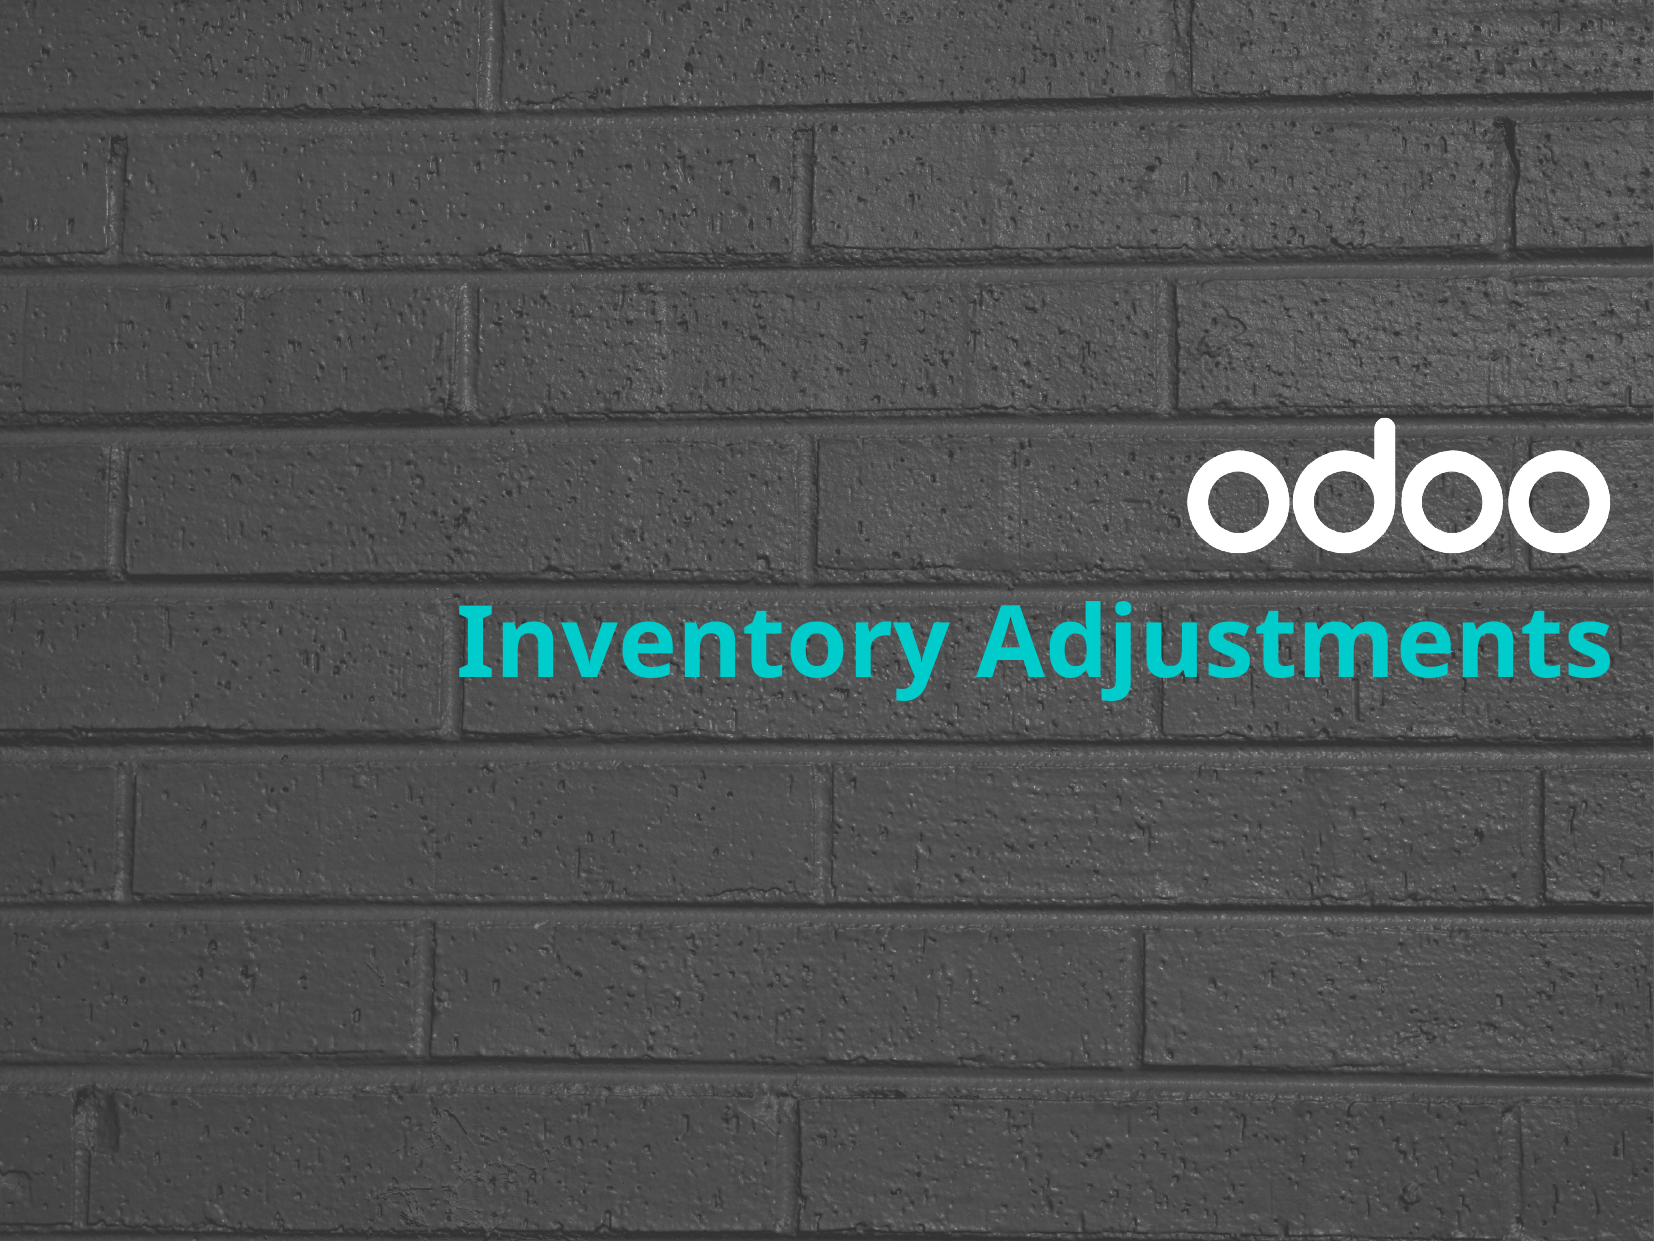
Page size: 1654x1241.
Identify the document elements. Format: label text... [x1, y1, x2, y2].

picture [0, 0, 1654, 1241]
text_box Inventory Adjustments [35, 562, 1630, 845]
